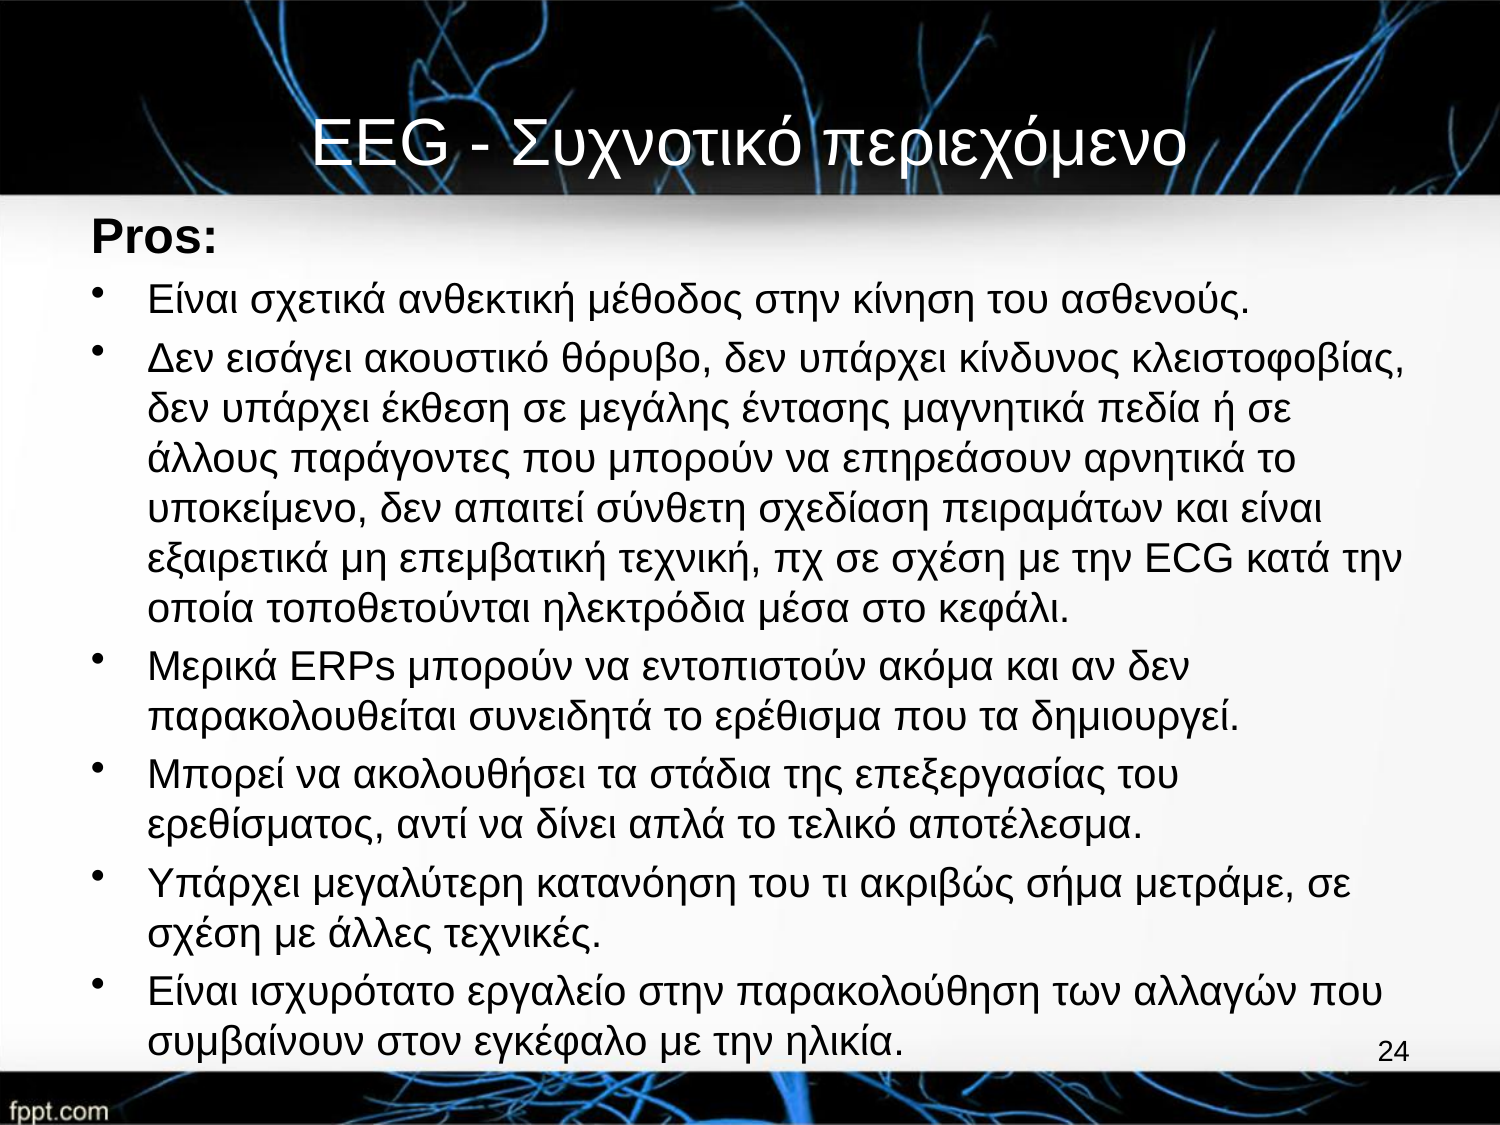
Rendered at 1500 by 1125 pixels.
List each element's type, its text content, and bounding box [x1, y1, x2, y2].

title EEG - Συχνοτικό περιεχόμενο [75, 45, 1425, 196]
list Pros: Είναι σχετικά ανθεκτική μέθοδος στην κίνηση του ασθενούς. Δεν εισάγει ακουστικό θόρυβο, δεν υπάρχει κίνδυνος κλειστοφοβίας, δεν υπάρχει έκθεση σε μεγάλης έντασης μαγνητικά πεδία ή σε άλλους παράγοντες που μπορούν να επηρεάσουν αρνητικά το υποκείμενο, δεν απαιτεί σύνθετη σχεδίαση πειραμάτων και είναι εξαιρετικά μη επεμβατική τεχνική, πχ σε σχέση με την ΕCG κατά την οποία τοποθετούνται ηλεκτρόδια μέσα στο κεφάλι. Μερικά ERPs μπορούν να εντοπιστούν ακόμα και αν δεν παρακολουθείται συνειδητά το ερέθισμα που τα δημιουργεί. Μπορεί να ακολουθήσει τα στάδια της επεξεργασίας του ερεθίσματος, αντί να δίνει απλά το τελικό αποτέλεσμα. Υπάρχει μεγαλύτερη κατανόηση του τι ακριβώς σήμα μετράμε, σε σχέση με άλλες τεχνικές. Είναι ισχυρότατο εργαλείο στην παρακολούθηση των αλλαγών που συμβαίνουν στον εγκέφαλο με την ηλικία. [75, 196, 1426, 939]
picture [0, 0, 1500, 1125]
